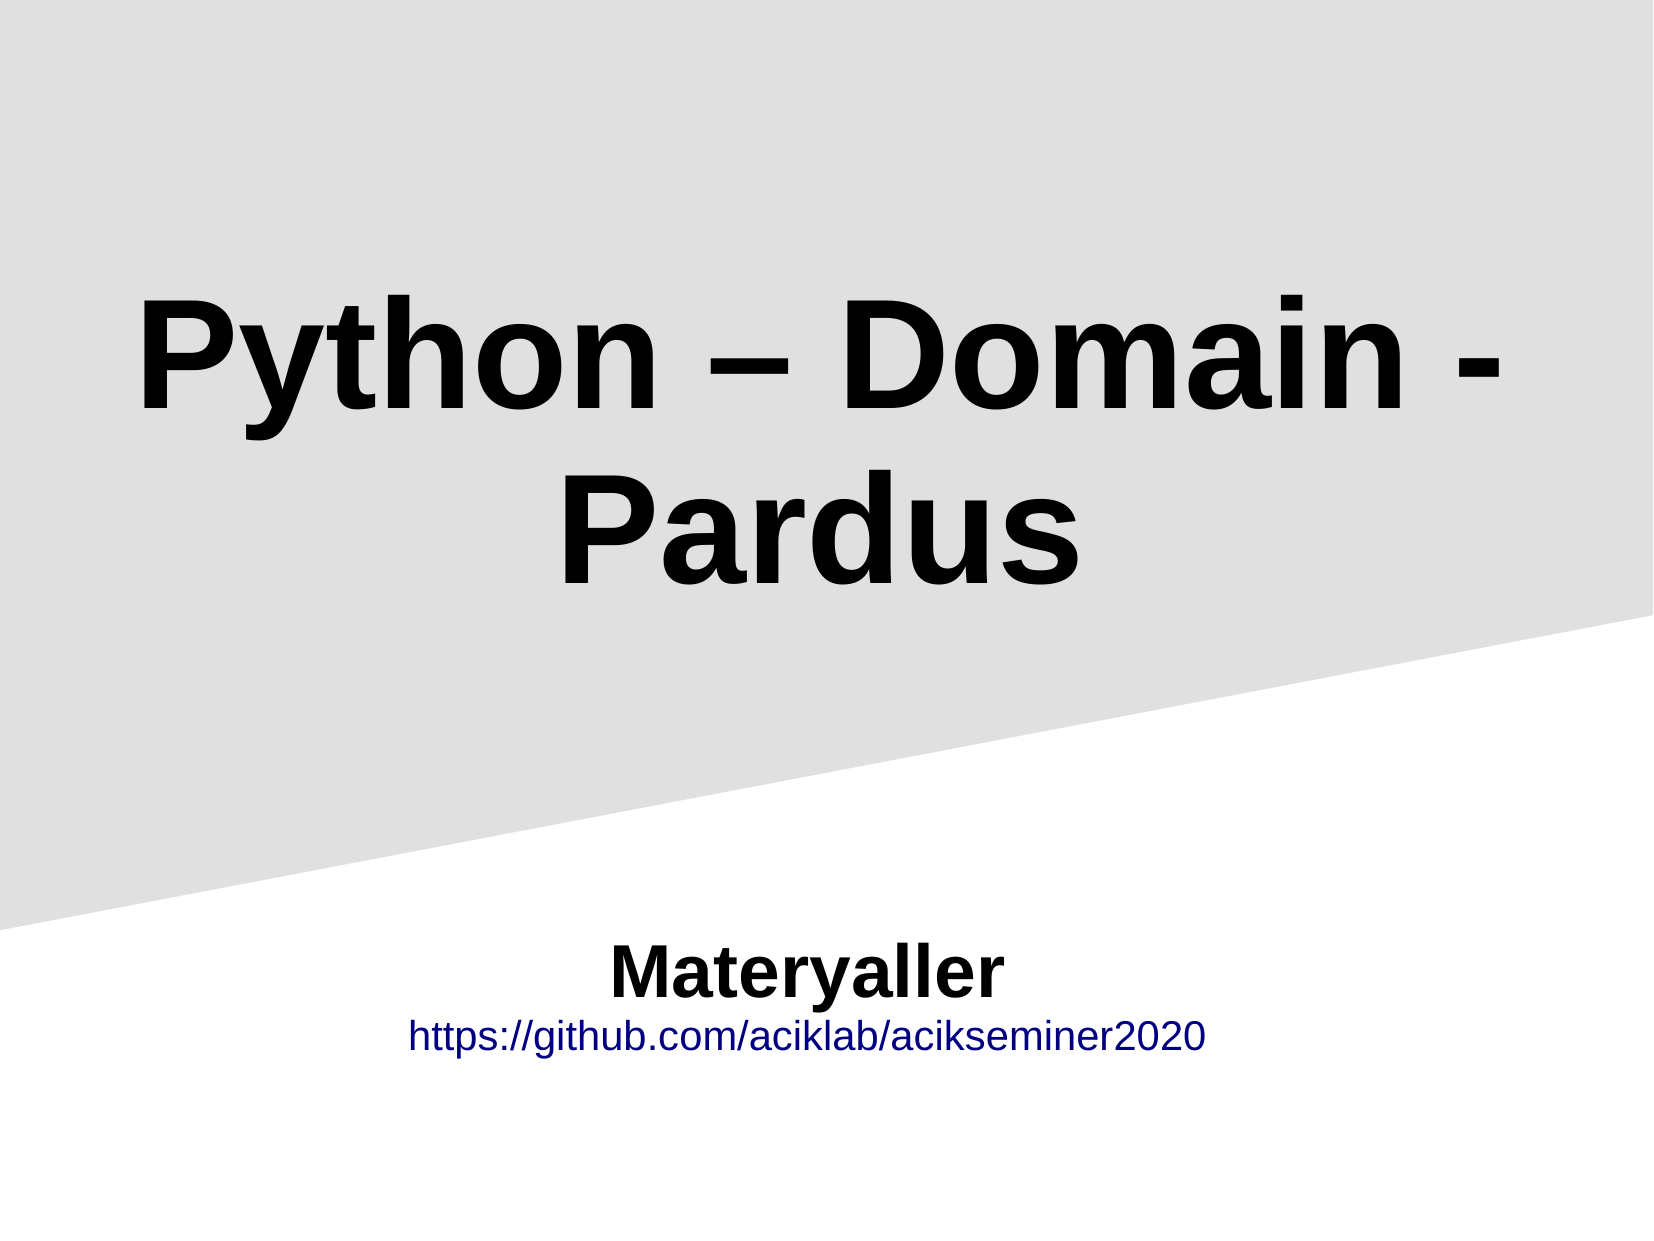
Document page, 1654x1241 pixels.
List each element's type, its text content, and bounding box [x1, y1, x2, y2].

title Python – Domain - Pardus [76, 267, 1565, 617]
list Materyaller https://github.com/aciklab/acikseminer2020 [44, 929, 1500, 1241]
